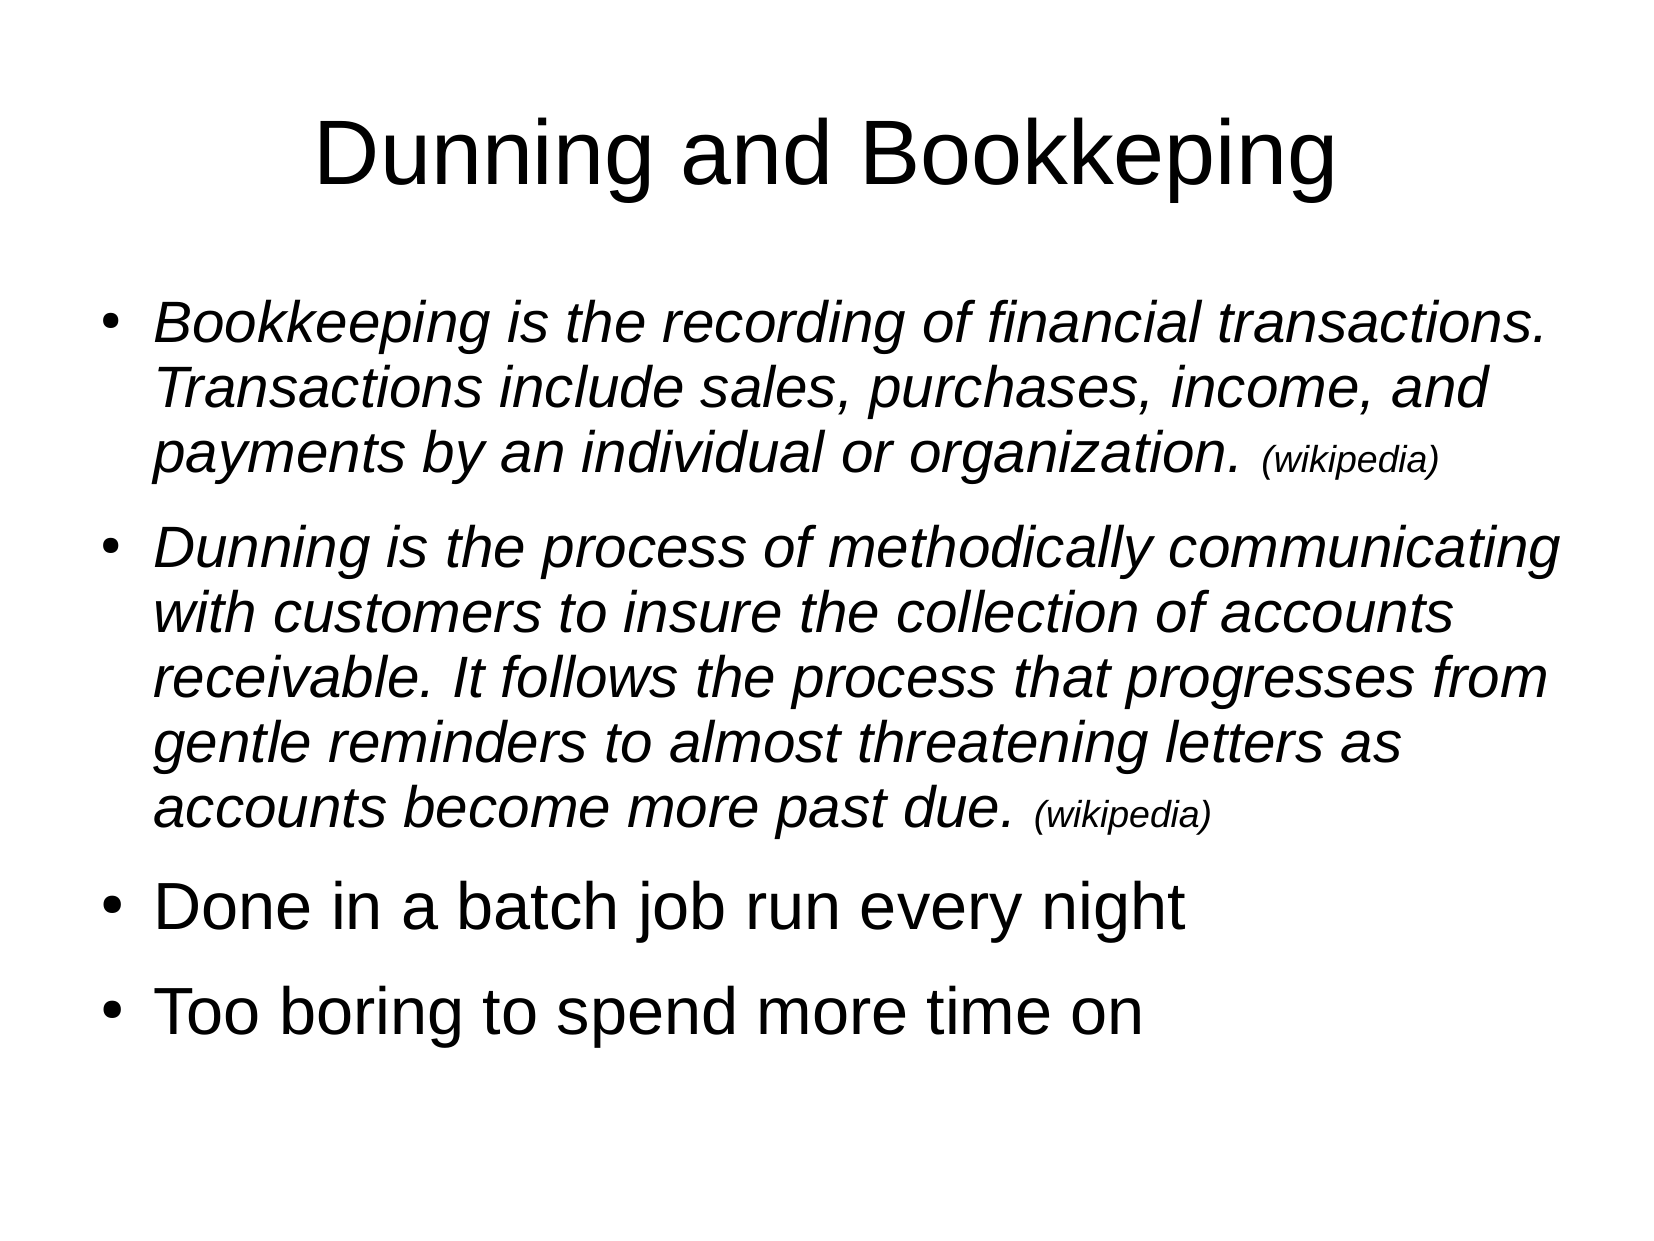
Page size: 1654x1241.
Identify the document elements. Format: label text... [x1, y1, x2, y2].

list Bookkeeping is the recording of financial transactions. Transactions include sales, purchases, income, and payments by an individual or organization. (wikipedia) Dunning is the process of methodically communicating with customers to insure the collection of accounts receivable. It follows the process that progresses from gentle reminders to almost threatening letters as accounts become more past due. (wikipedia) Done in a batch job run every night Too boring to spend more time on [82, 290, 1571, 1109]
title Dunning and Bookkeping [82, 56, 1571, 250]
